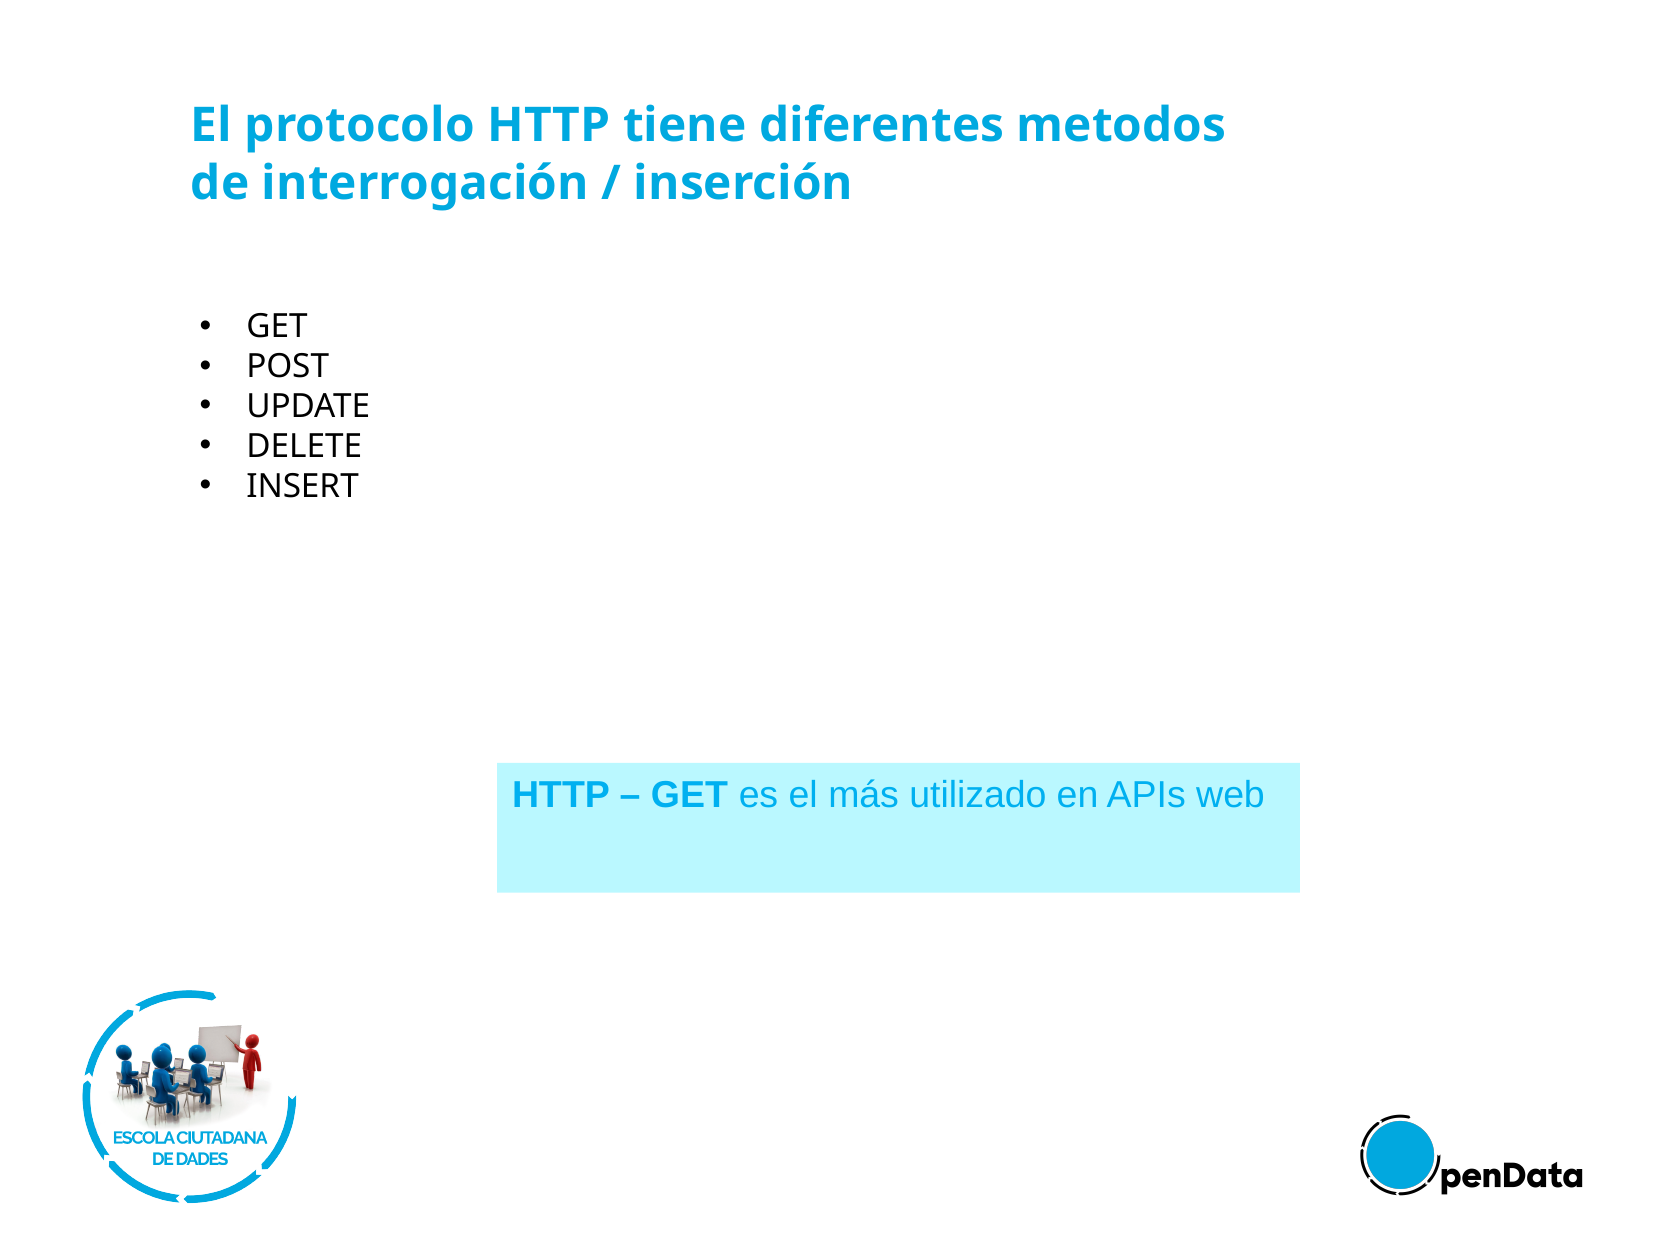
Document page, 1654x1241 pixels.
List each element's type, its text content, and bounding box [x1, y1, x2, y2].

picture [45, 953, 333, 1241]
text_box El protocolo HTTP tiene diferentes metodos de interrogación / inserción [190, 124, 1255, 175]
text_box GET POST UPDATE DELETE INSERT [184, 297, 498, 489]
picture [1354, 1108, 1600, 1206]
text_box HTTP – GET es el más utilizado en APIs web [497, 762, 1300, 893]
